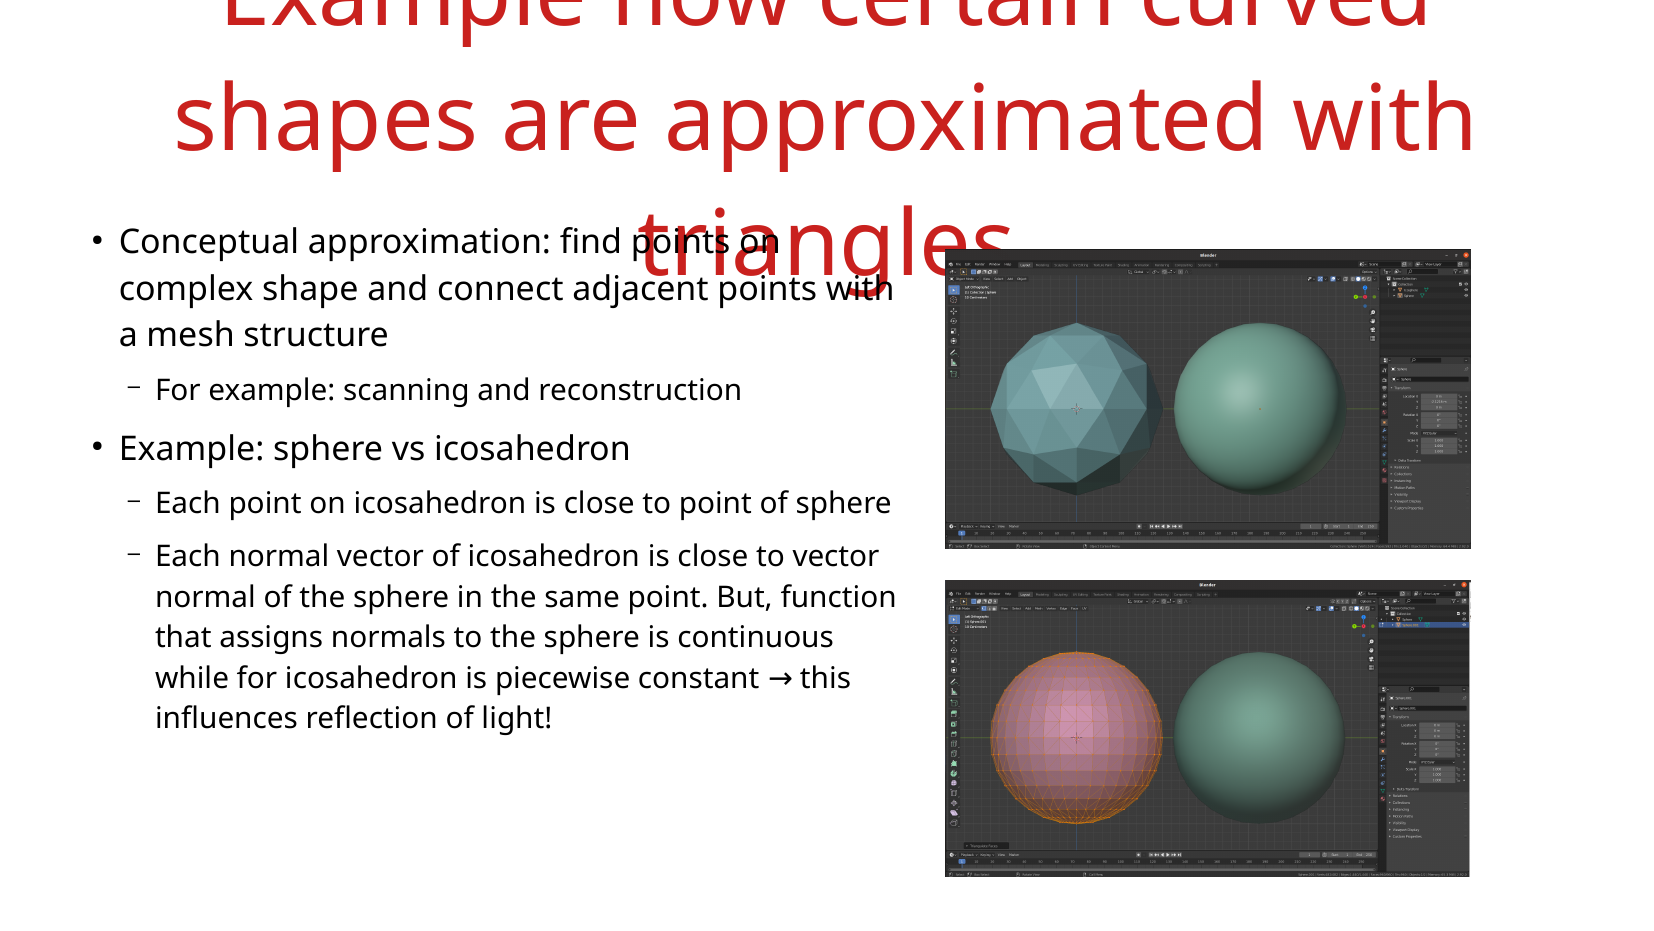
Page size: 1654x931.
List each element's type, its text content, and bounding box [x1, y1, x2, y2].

picture [945, 249, 1471, 549]
picture [945, 580, 1471, 877]
list Conceptual approximation: find points on complex shape and connect adjacent points with a mesh structure For example: scanning and reconstruction Example: sphere vs icosahedron Each point on icosahedron is close to point of sphere Each normal vector of icosahedron is close to vector normal of the sphere in the same point. But, function that assigns normals to the sphere is continuous while for icosahedron is piecewise constant → this influences reflection of light! [82, 217, 901, 758]
title Example how certain curved shapes are approximated with triangles [82, 0, 1571, 276]
